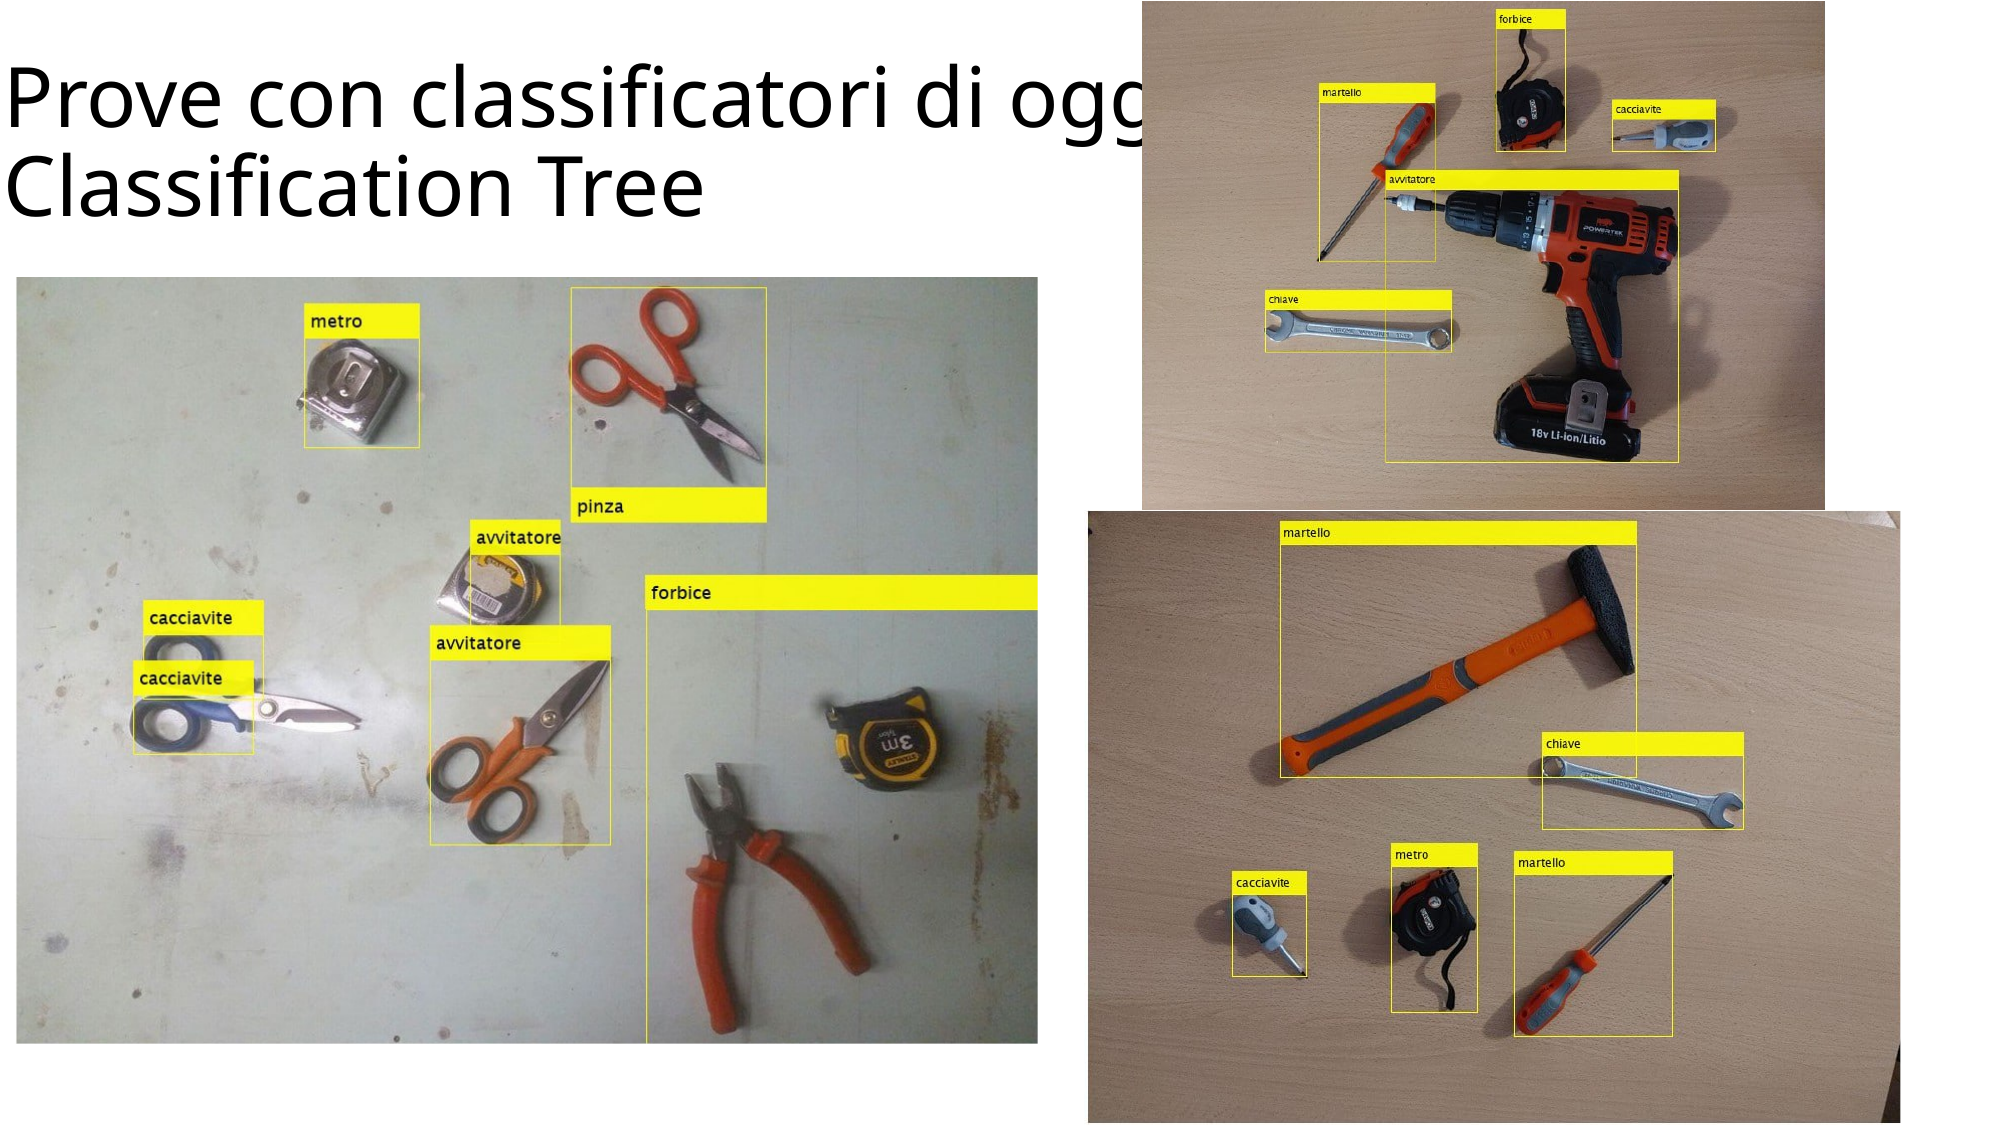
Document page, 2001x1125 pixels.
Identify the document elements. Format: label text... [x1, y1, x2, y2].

picture [15, 277, 1038, 1044]
title Prove con classificatori di oggetti: Classification Tree [0, 36, 1142, 254]
picture [1084, 1, 1901, 1125]
